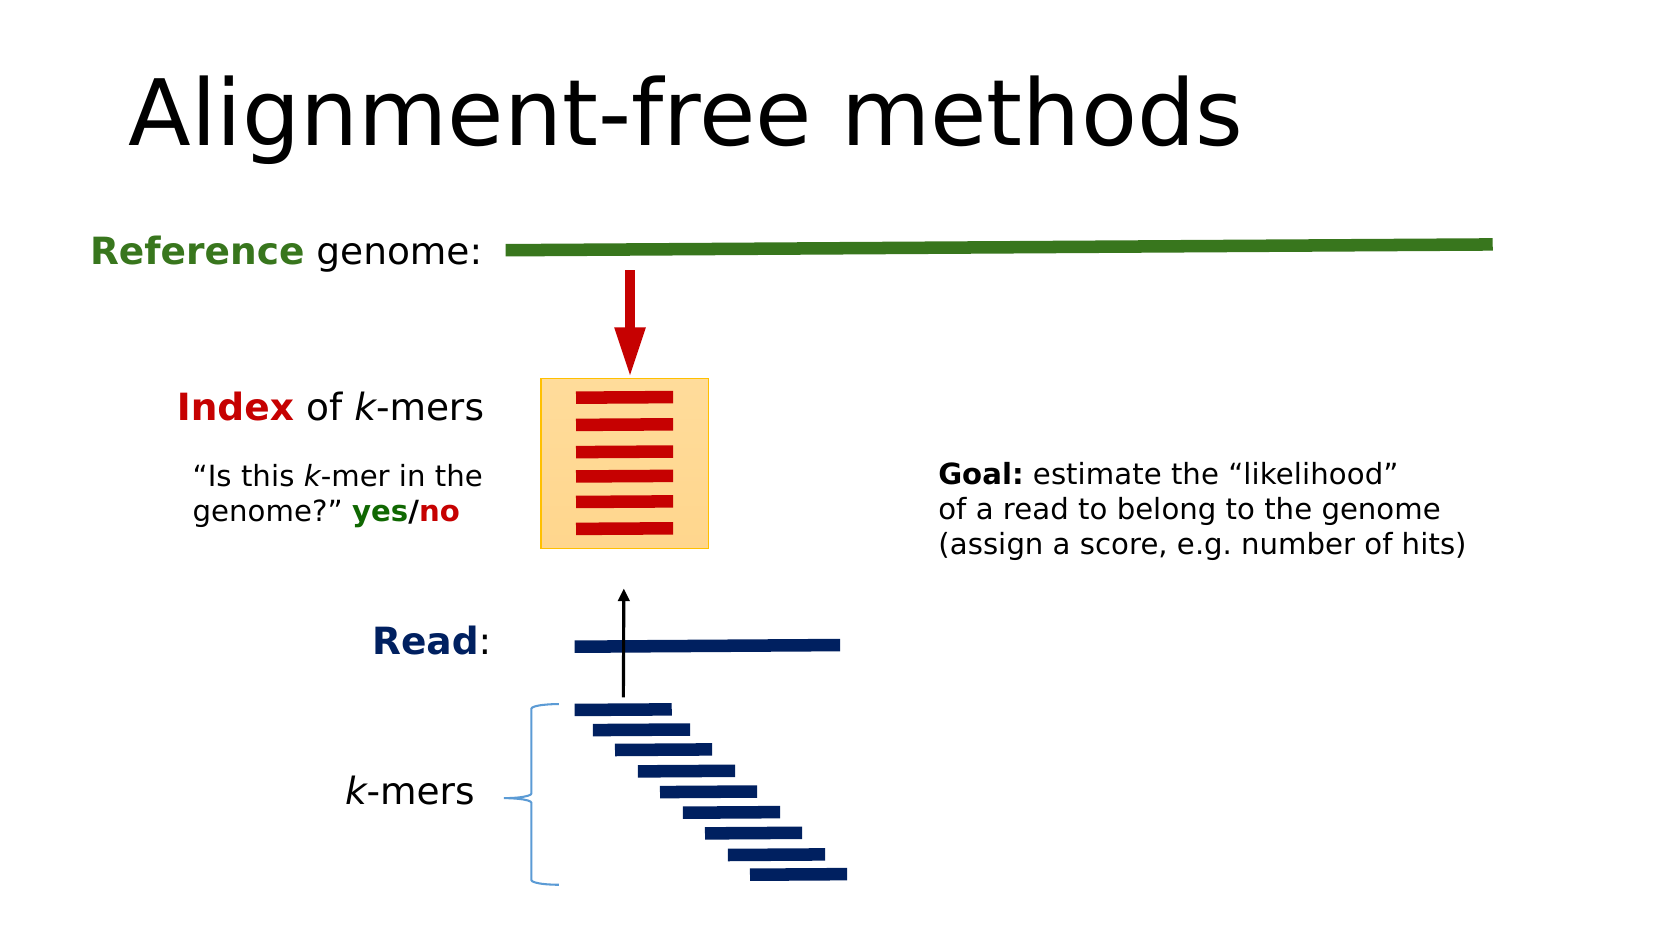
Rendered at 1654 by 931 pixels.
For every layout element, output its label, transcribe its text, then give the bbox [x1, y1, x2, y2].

title Alignment-free methods [113, 26, 1587, 206]
text_box Reference genome: [74, 219, 504, 270]
text_box Read: [357, 609, 509, 660]
text_box “Is this k-mer in the genome?” yes/no [177, 450, 507, 588]
text_box k-mers [329, 759, 509, 810]
text_box [540, 378, 709, 549]
text_box Goal: estimate the “likelihood” of a read to belong to the genome (assign a score, e.g. number of hits) [923, 448, 1561, 691]
text_box Index of k-mers [161, 374, 526, 425]
